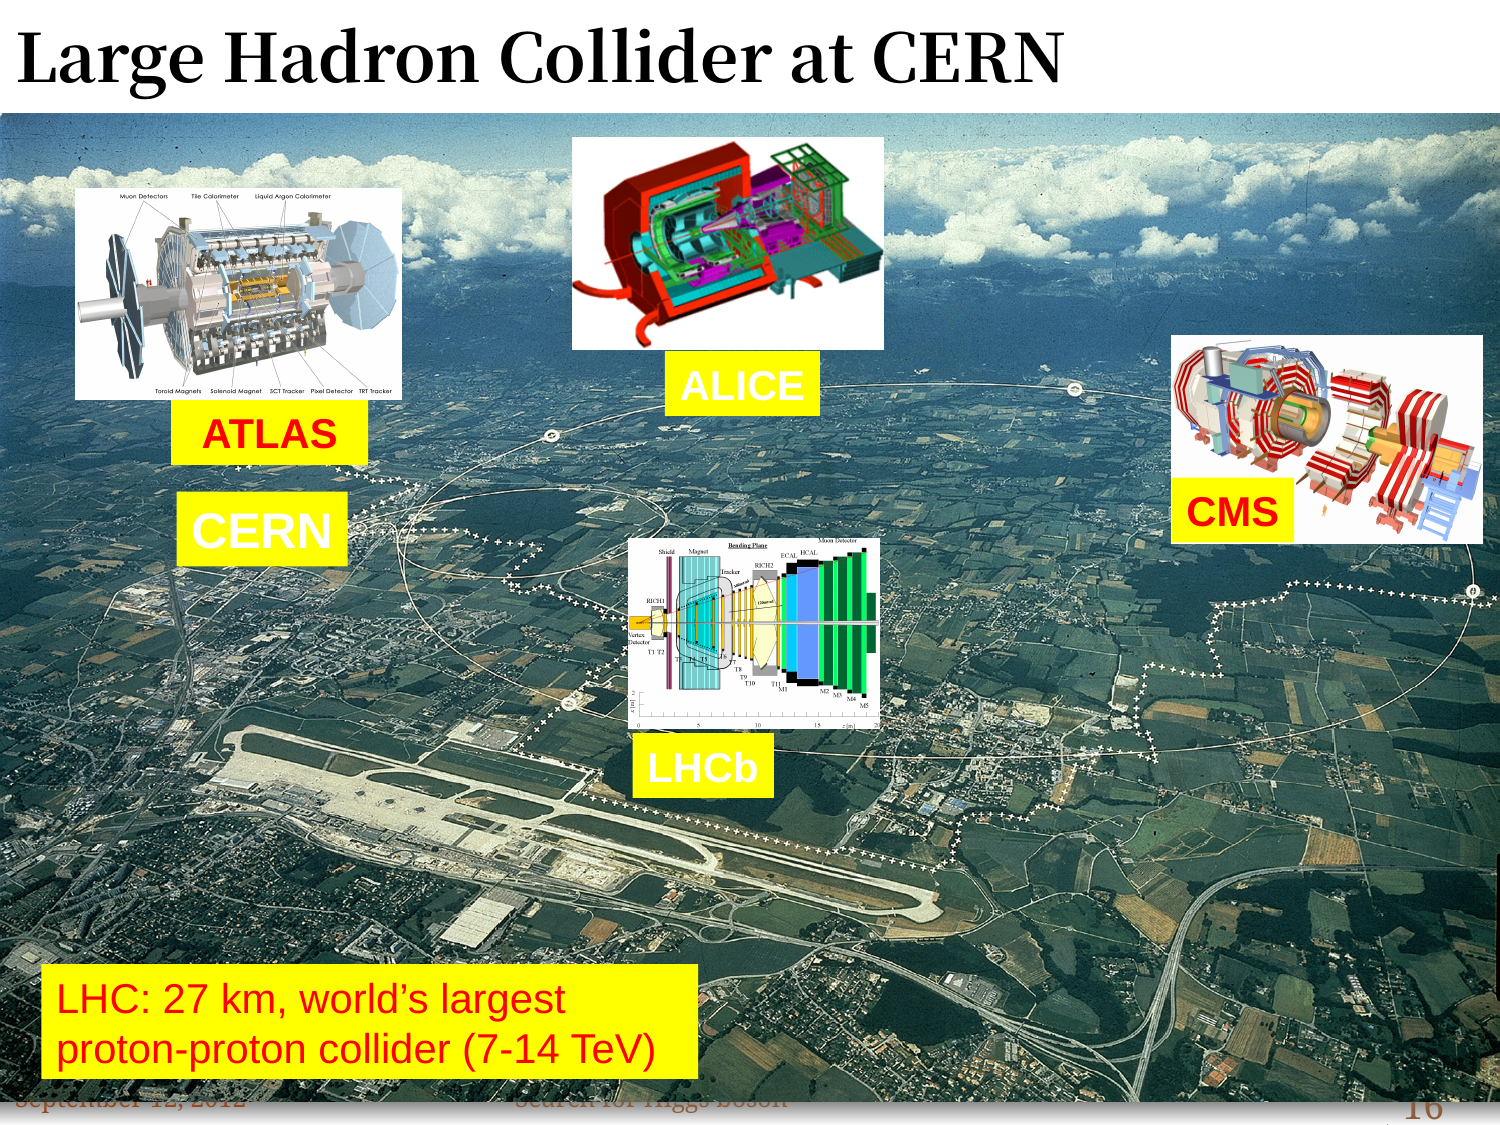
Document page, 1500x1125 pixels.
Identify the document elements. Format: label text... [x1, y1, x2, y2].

title Large Hadron Collider at CERN [0, 0, 1500, 113]
footer Search for Higgs boson [500, 1102, 1387, 1125]
slide_number September 12, 2012 [0, 1102, 500, 1125]
slide_number <number> [1387, 1102, 1500, 1125]
picture [0, 113, 1500, 1102]
text_box ALICE [664, 351, 820, 416]
text_box ATLAS [171, 400, 369, 465]
text_box CERN [176, 491, 348, 567]
text_box CMS [1171, 477, 1295, 543]
text_box LHC: 27 km, world’s largest proton-proton collider (7-14 TeV) [41, 964, 699, 1079]
text_box LHCb [632, 733, 774, 798]
